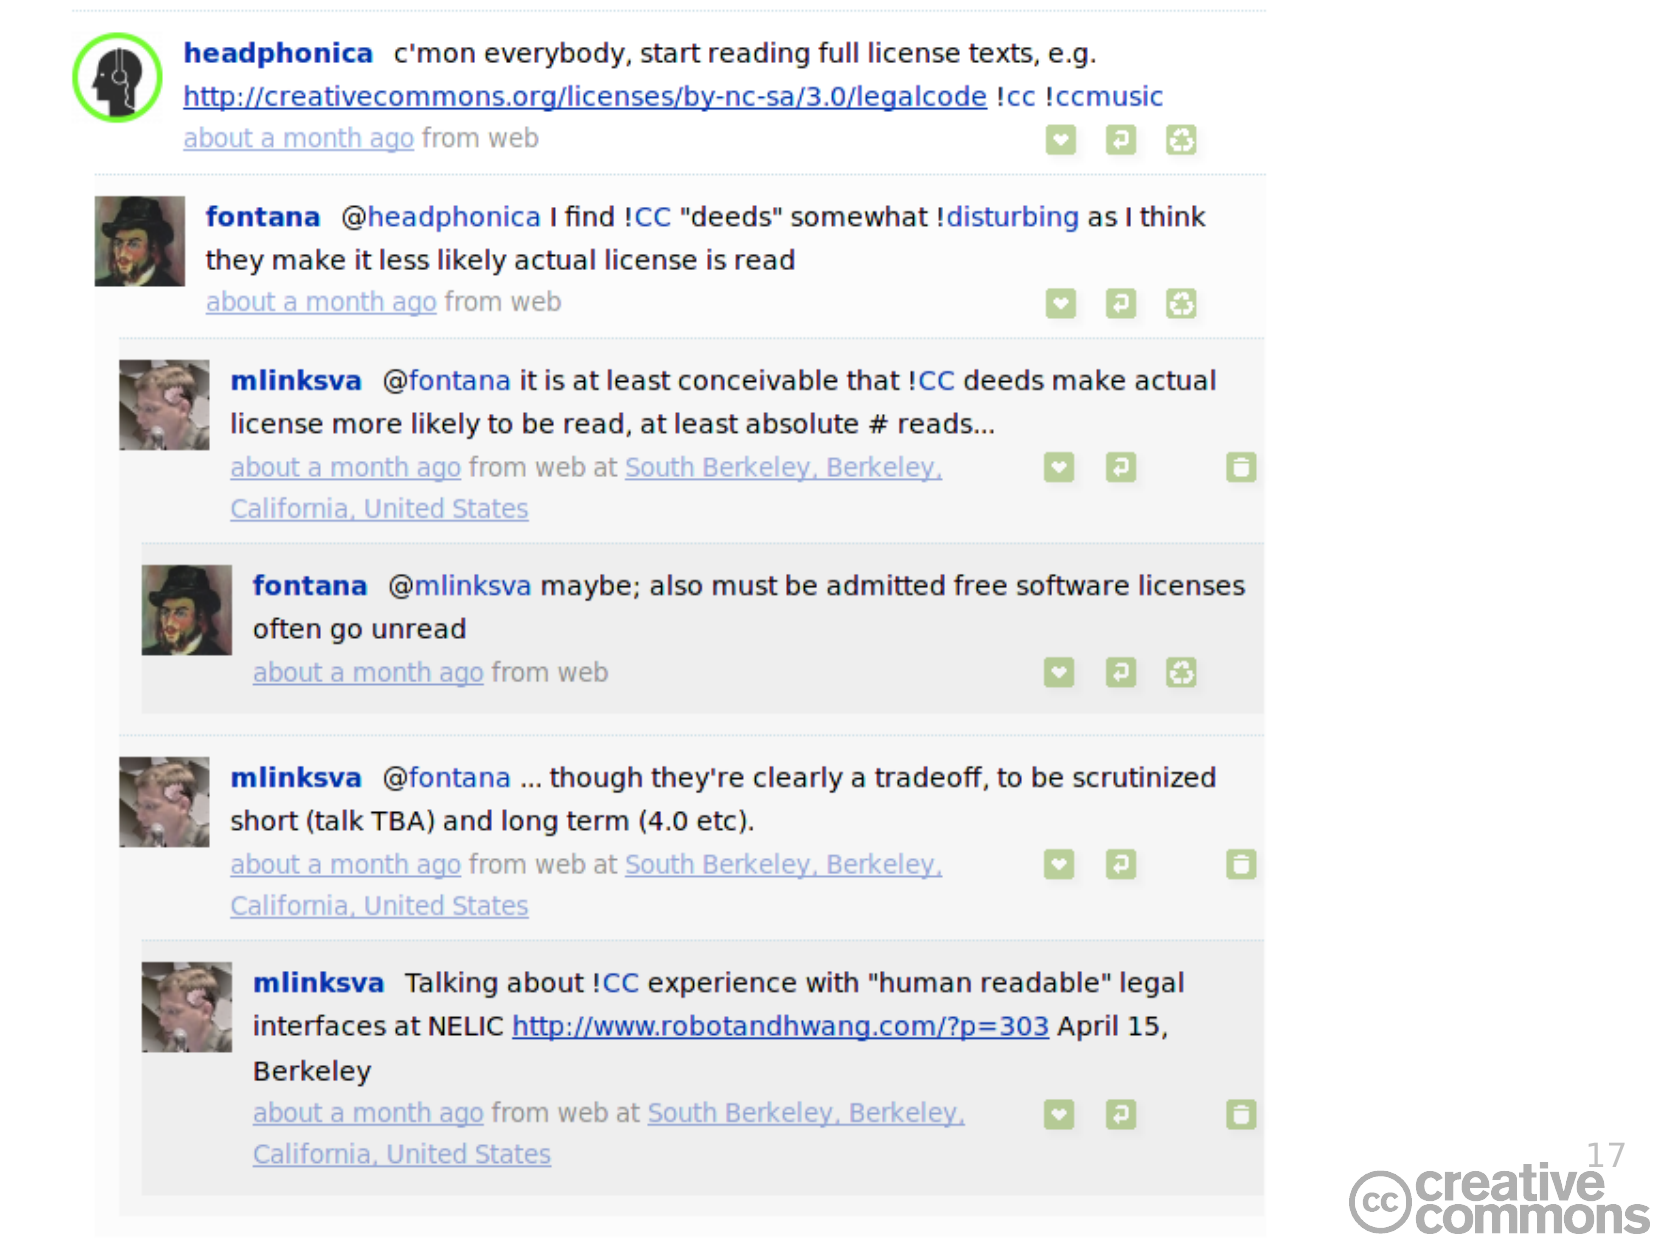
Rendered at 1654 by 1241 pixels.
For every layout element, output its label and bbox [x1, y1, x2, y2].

picture [37, 0, 1302, 1241]
picture [1349, 1162, 1650, 1234]
